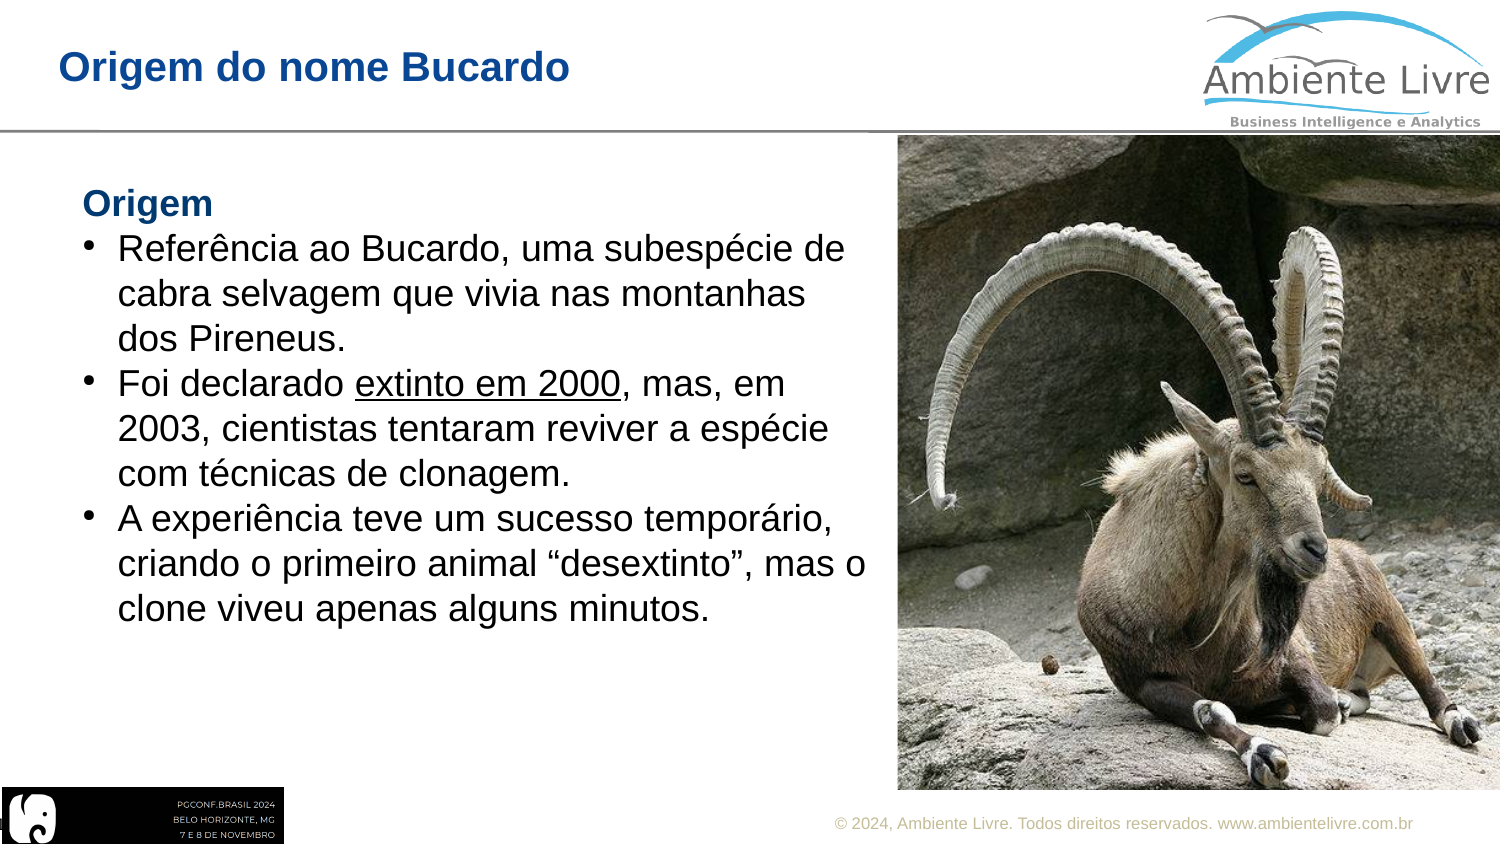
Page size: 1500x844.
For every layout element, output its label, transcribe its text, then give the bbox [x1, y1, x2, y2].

title Origem do nome Bucardo [43, 8, 1127, 129]
picture [886, 135, 1500, 790]
picture [1203, 11, 1489, 129]
text_box Origem Referência ao Bucardo, uma subespécie de cabra selvagem que vivia nas montanhas dos Pireneus. Foi declarado extinto em 2000, mas, em 2003, cientistas tentaram reviver a espécie com técnicas de clonagem. A experiência teve um sucesso temporário, criando o primeiro animal “desextinto”, mas o clone viveu apenas alguns minutos. [67, 171, 886, 637]
picture [2, 787, 284, 844]
